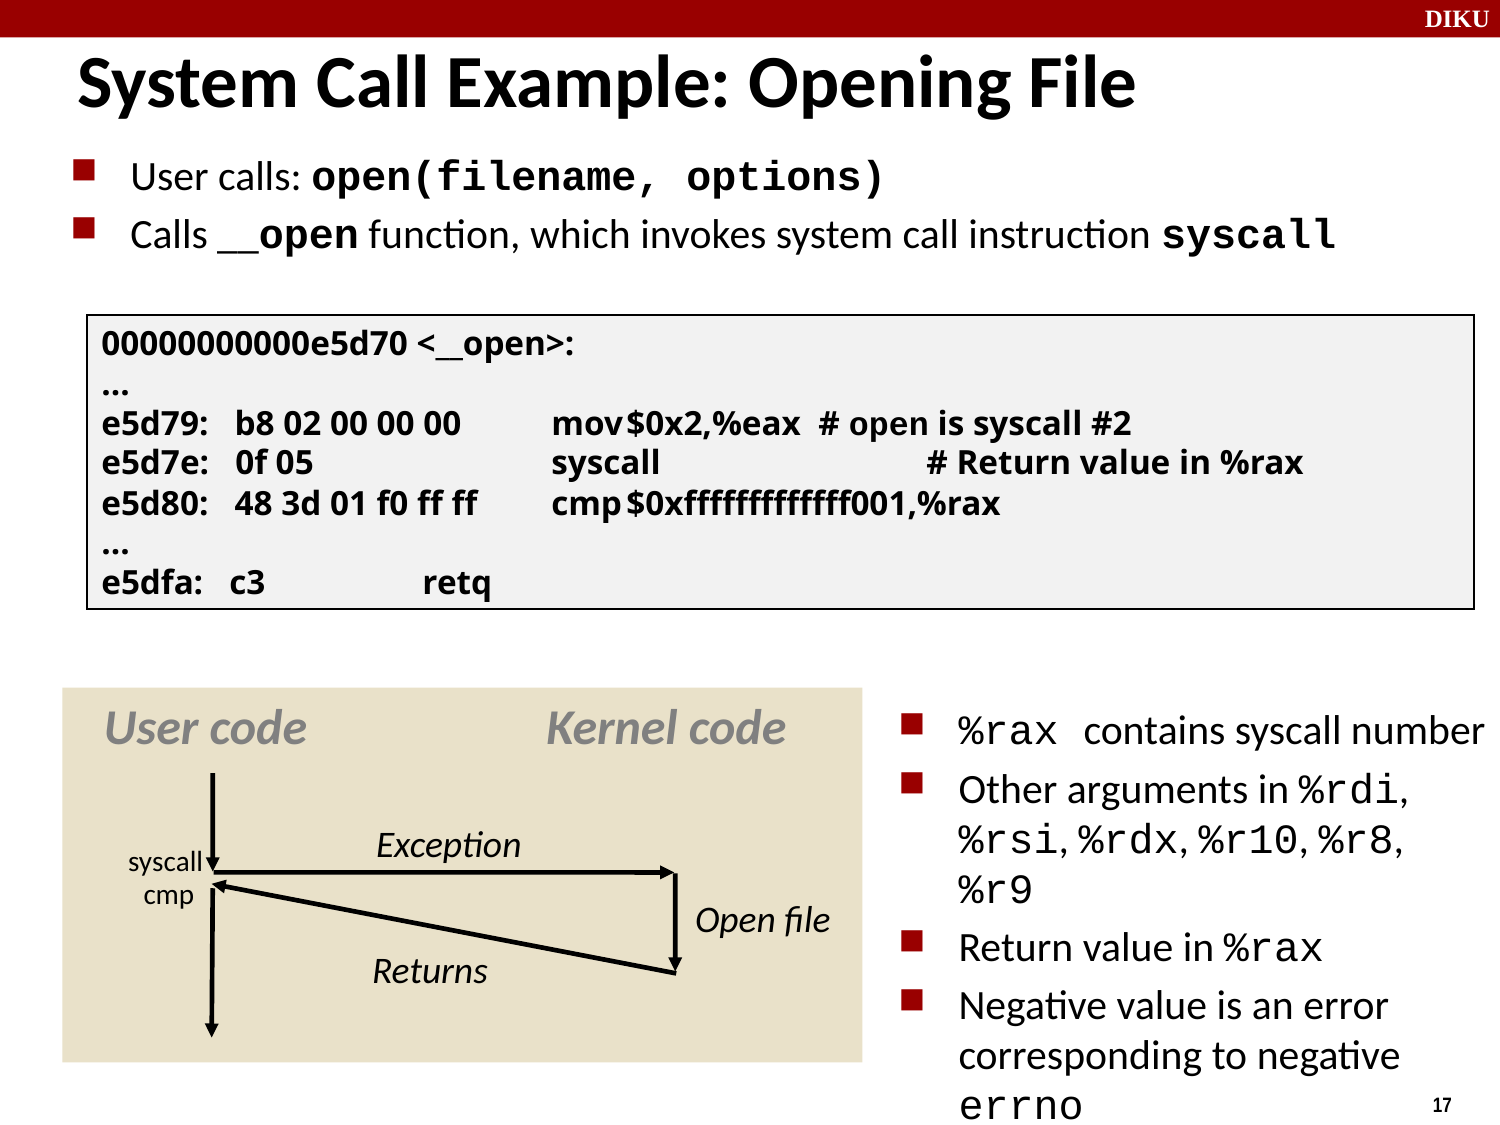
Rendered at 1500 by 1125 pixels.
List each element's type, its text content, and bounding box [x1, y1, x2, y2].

text_box User calls: open(filename, options) Calls __open function, which invokes system call instruction syscall [59, 141, 1438, 313]
text_box cmp [128, 868, 210, 918]
text_box System Call Example: Opening File [62, 31, 1475, 125]
text_box [62, 687, 863, 1063]
text_box Open file [680, 887, 881, 948]
text_box syscall [113, 834, 219, 885]
text_box %rax contains syscall number Other arguments in %rdi, %rsi, %rdx, %r10, %r8, %r9 Return value in %rax Negative value is an error corresponding to negative errno [887, 695, 1500, 1113]
text_box Exception [361, 812, 537, 873]
text_box 00000000000e5d70 <__open>: ... e5d79: b8 02 00 00 00 mov $0x2,%eax # open is syscall #2 e5d7e: 0f 05 syscall # Return value in %rax e5d80: 48 3d 01 f0 ff ff cmp $0xfffffffffffff001,%rax ... e5dfa: c3 retq [86, 314, 1475, 609]
text_box Kernel code [531, 687, 802, 763]
text_box Returns [357, 938, 503, 998]
text_box User code [89, 687, 323, 763]
